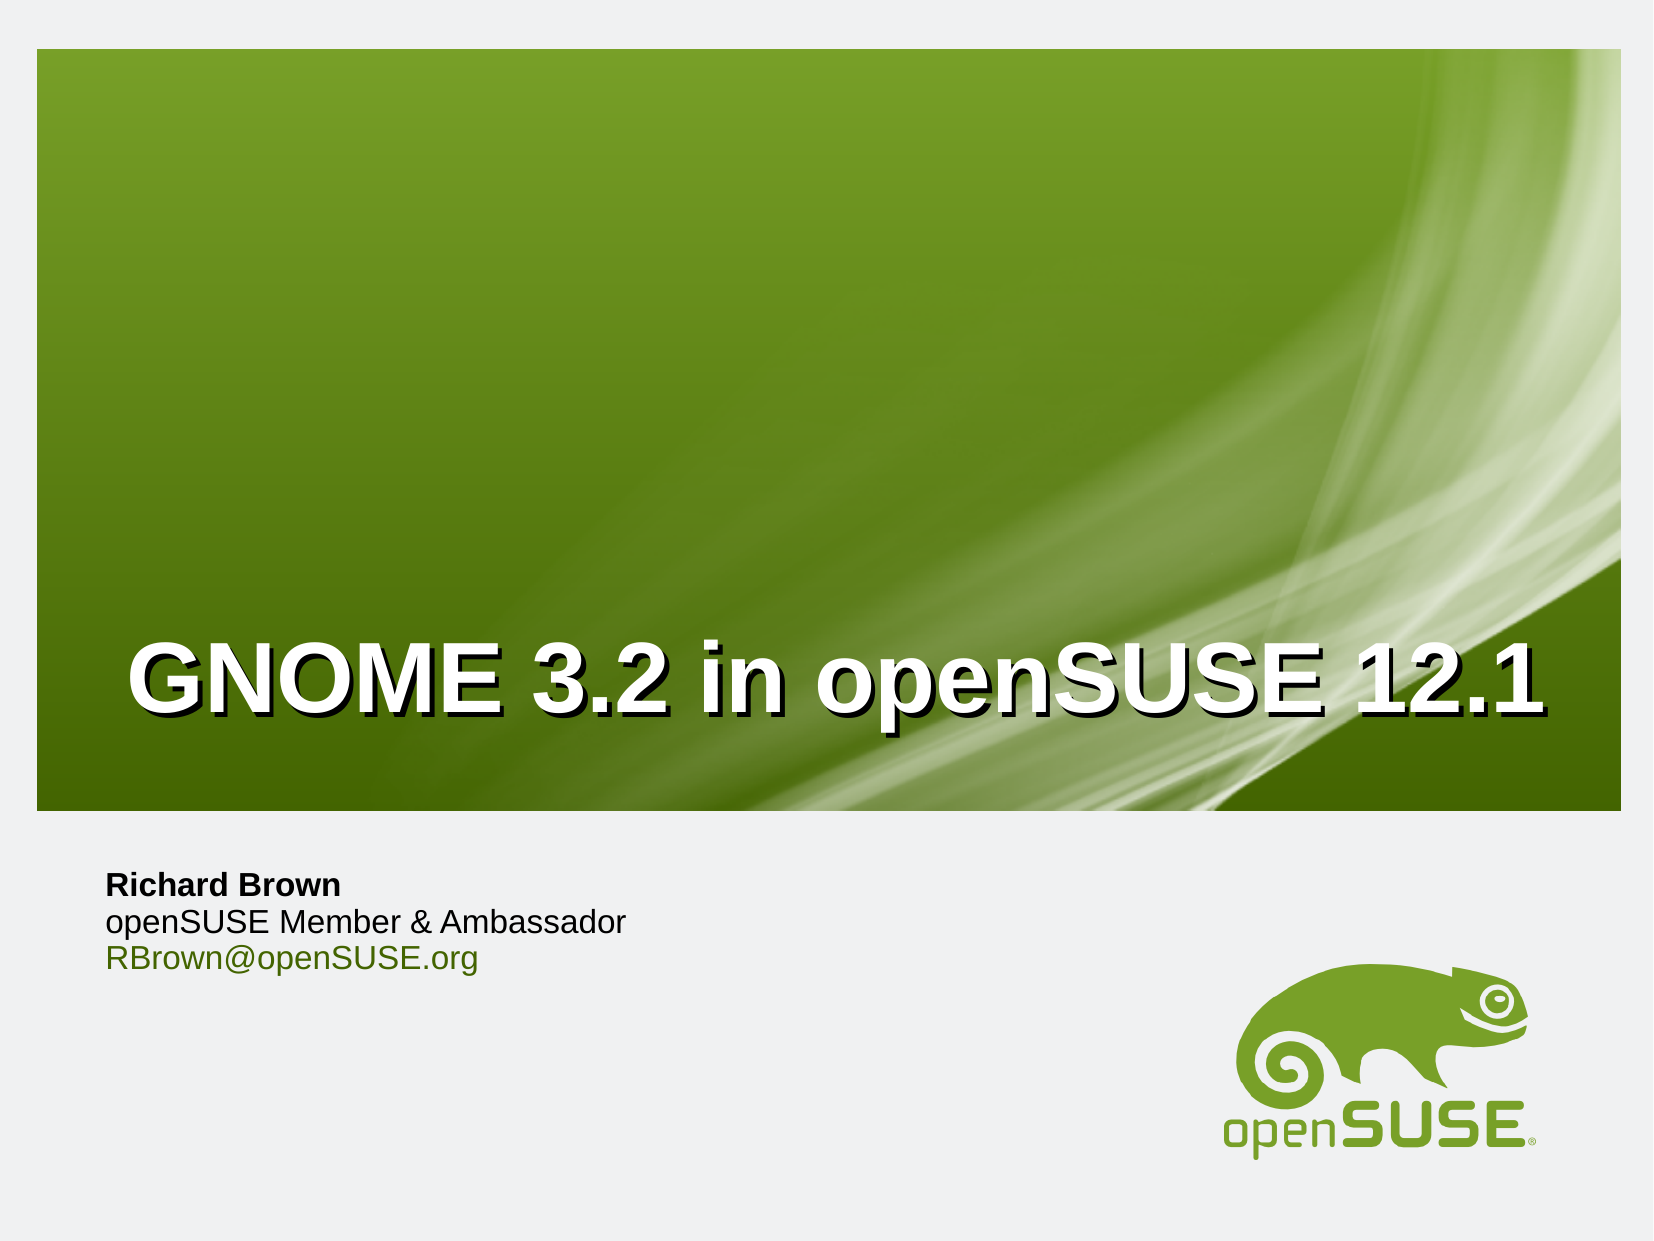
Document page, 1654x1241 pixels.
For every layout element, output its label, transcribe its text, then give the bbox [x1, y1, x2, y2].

title GNOME 3.2 in openSUSE 12.1 [126, 428, 1573, 734]
list Richard Brown openSUSE Member & Ambassador RBrown@openSUSE.org [105, 866, 838, 1241]
picture [0, 0, 1654, 1241]
